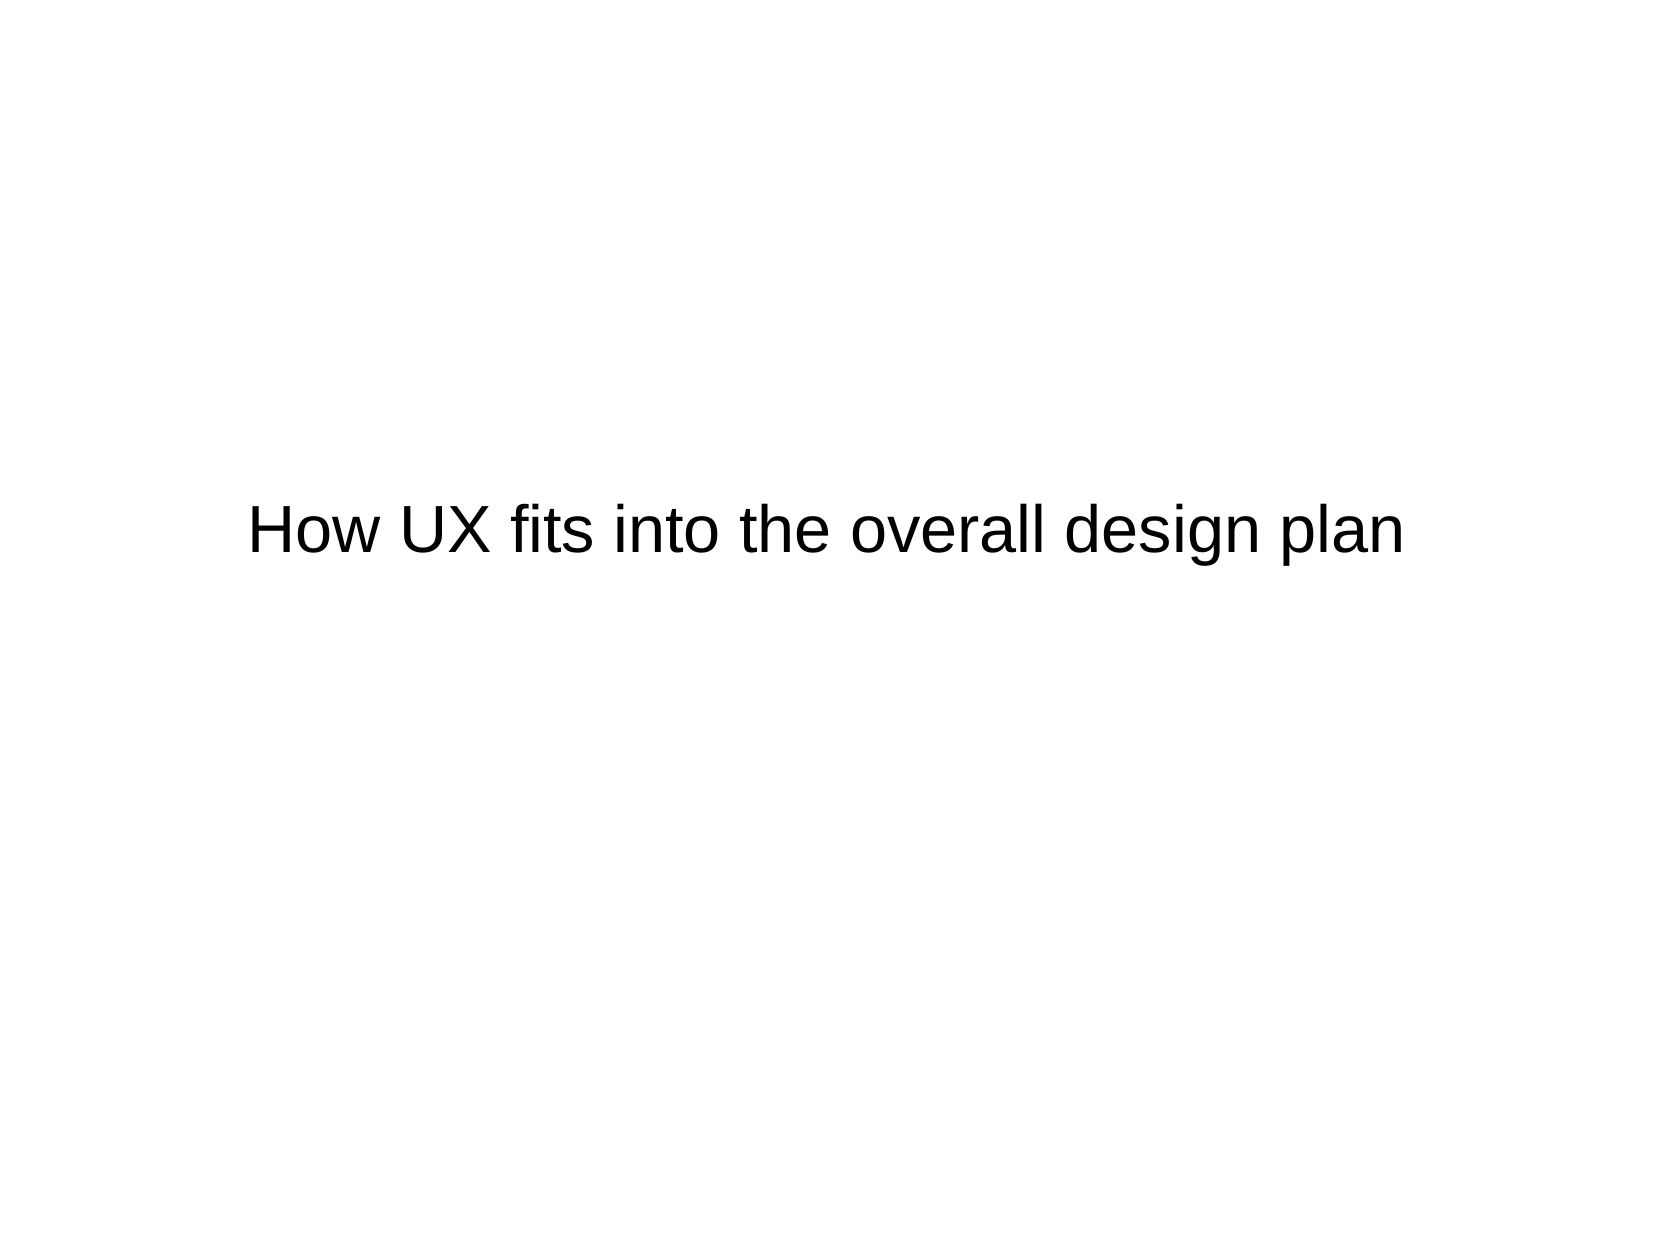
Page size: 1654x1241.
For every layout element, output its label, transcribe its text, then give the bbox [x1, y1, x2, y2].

subtitle How UX fits into the overall design plan [82, 49, 1571, 1010]
